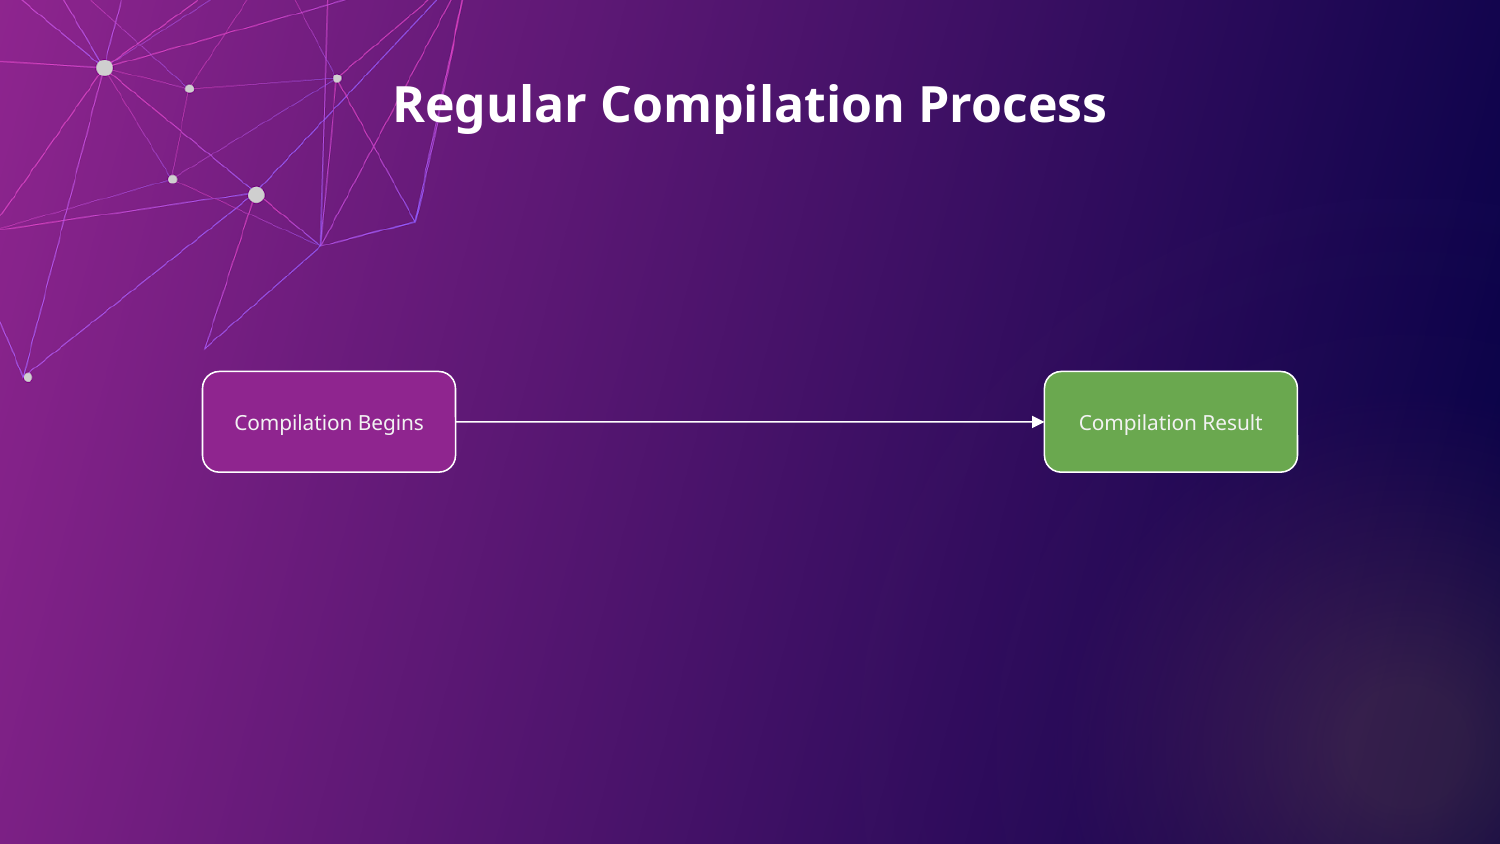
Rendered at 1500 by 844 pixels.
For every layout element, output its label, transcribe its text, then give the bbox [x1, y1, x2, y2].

text_box Compilation Begins [202, 371, 456, 473]
title Regular Compilation Process [322, 57, 1178, 214]
text_box Compilation Result [1044, 371, 1298, 473]
picture [0, 0, 1500, 844]
